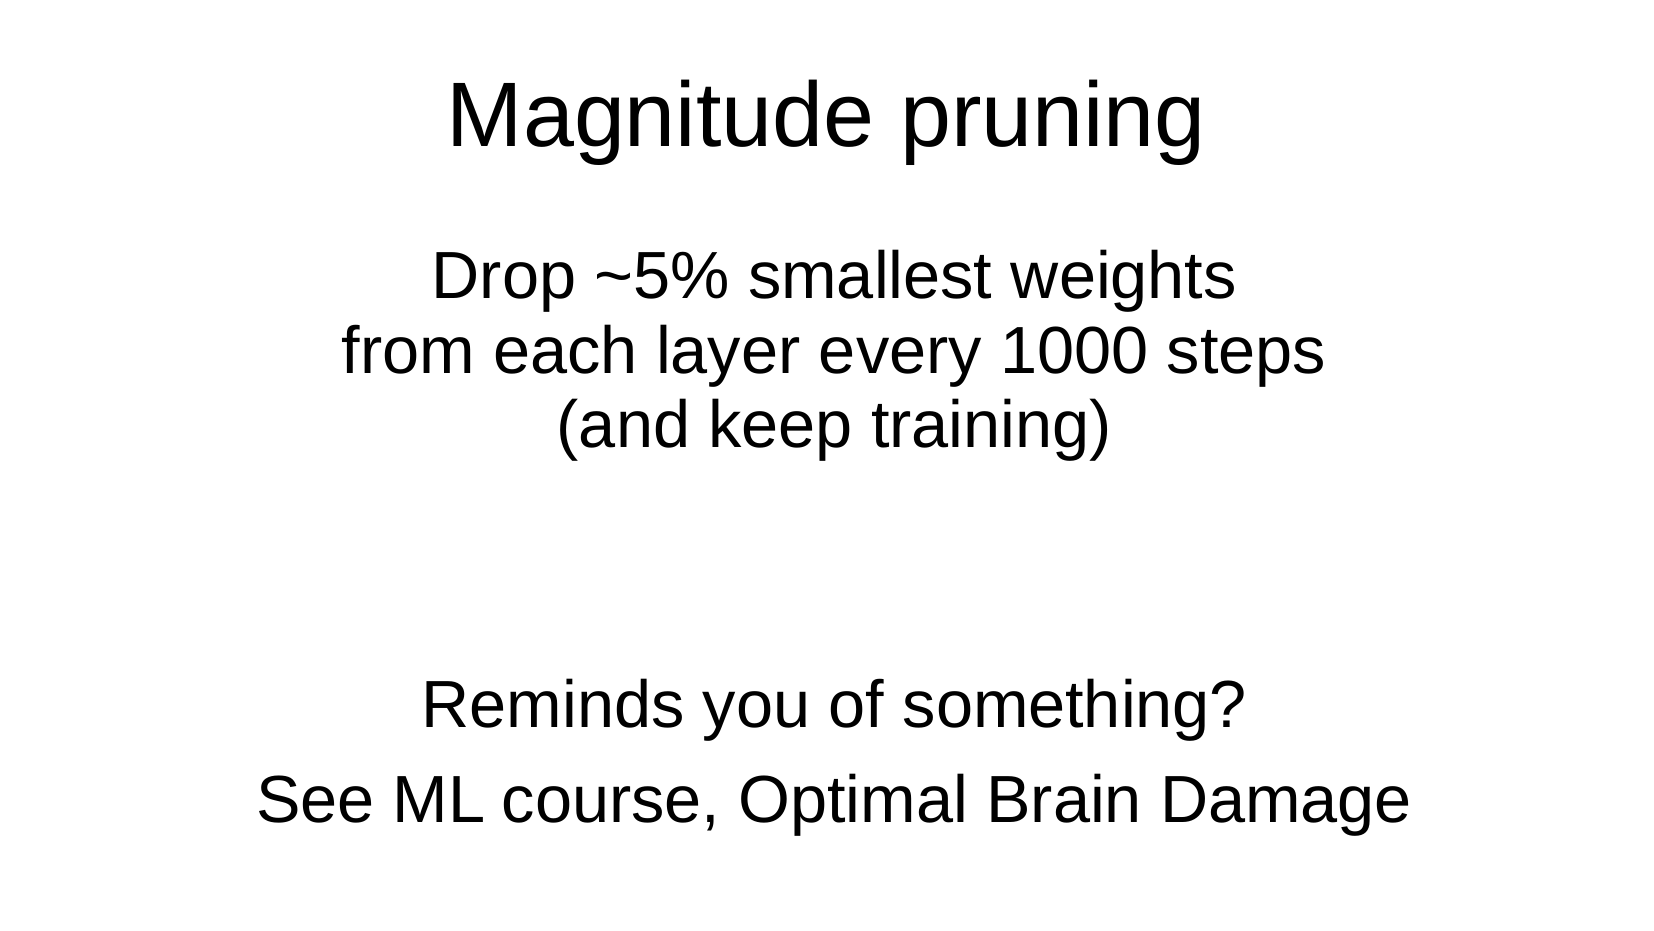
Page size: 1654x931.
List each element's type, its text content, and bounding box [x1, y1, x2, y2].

text_box See ML course, Optimal Brain Damage [200, 686, 1469, 912]
title Magnitude pruning [82, 37, 1571, 193]
text_box Reminds you of something? [200, 592, 1469, 686]
subtitle Drop ~5% smallest weights from each layer every 1000 steps (and keep training) [200, 237, 1469, 463]
